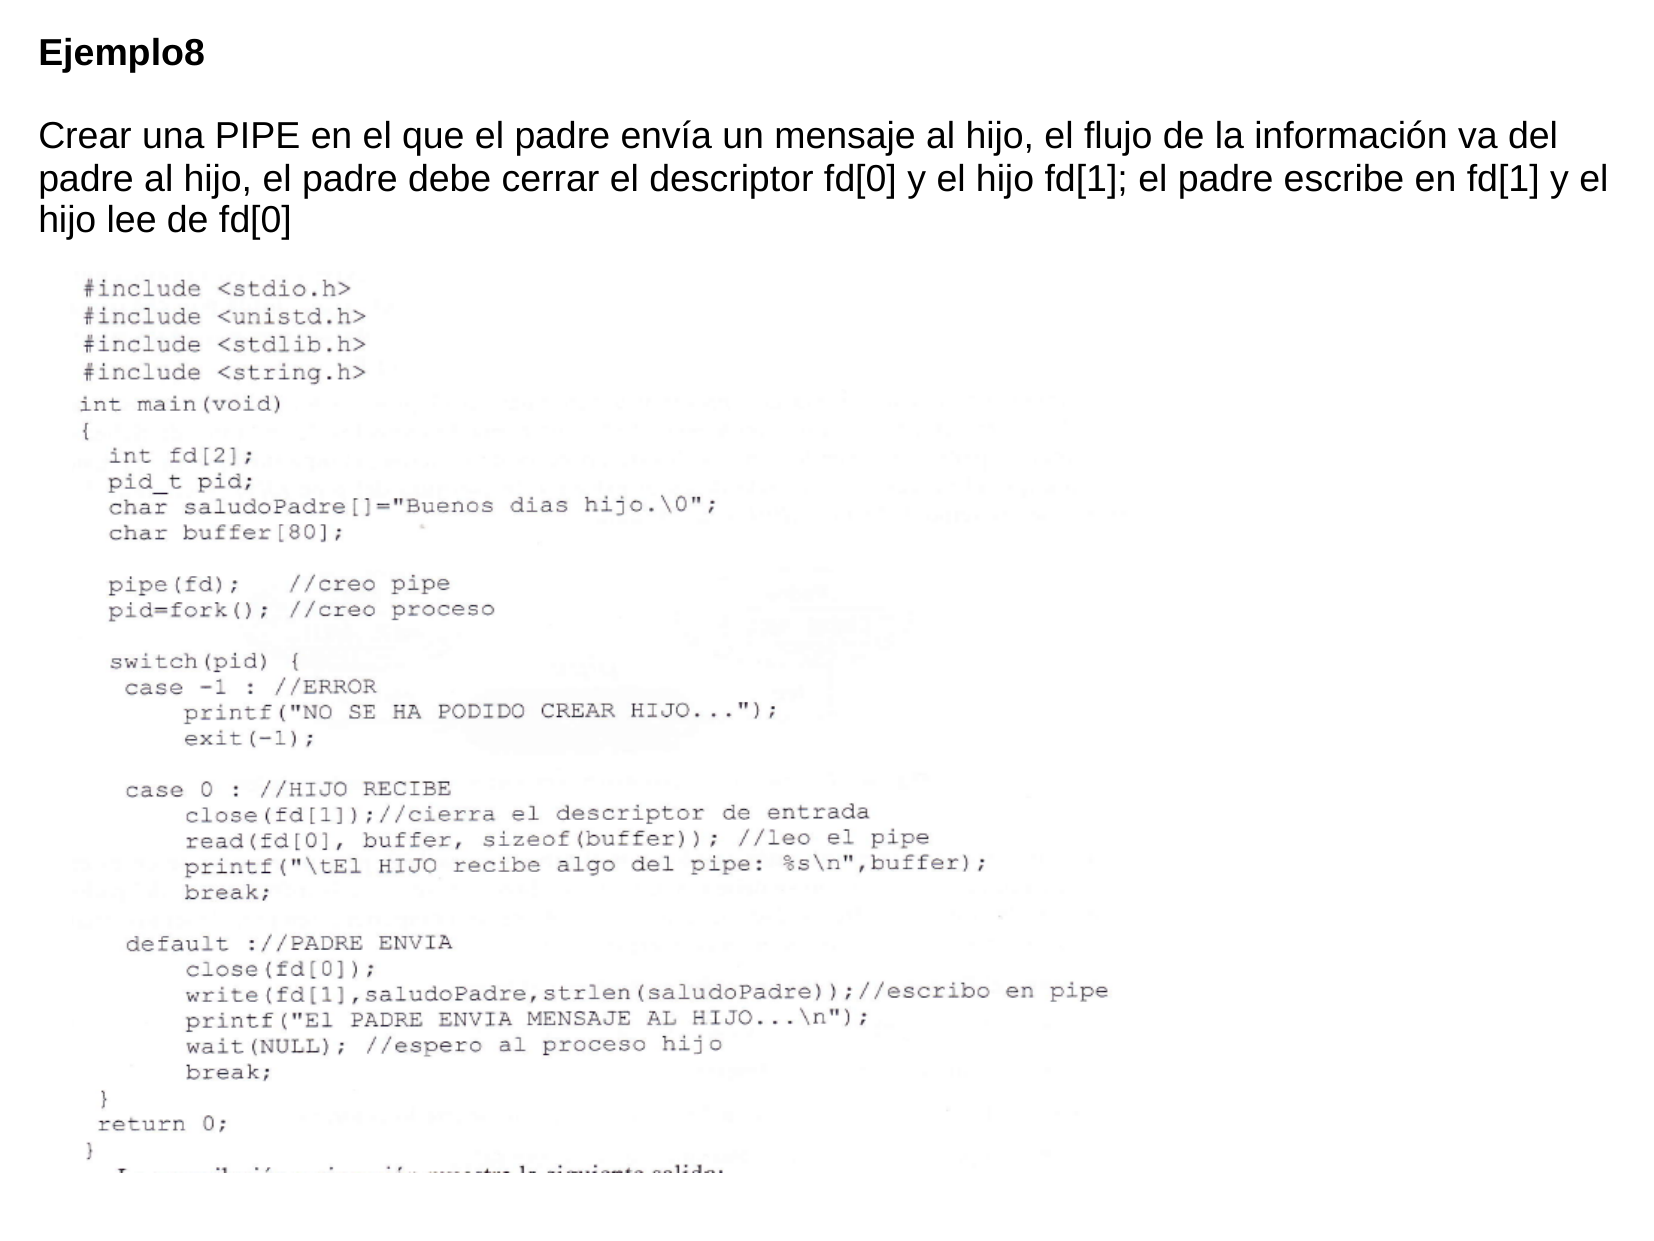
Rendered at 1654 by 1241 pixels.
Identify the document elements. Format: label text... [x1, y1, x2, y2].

picture [70, 271, 1136, 1173]
text_box Ejemplo8 Crear una PIPE en el que el padre envía un mensaje al hijo, el flujo de la información va del padre al hijo, el padre debe cerrar el descriptor fd[0] y el hijo fd[1]; el padre escribe en fd[1] y el hijo lee de fd[0] [23, 23, 1630, 292]
